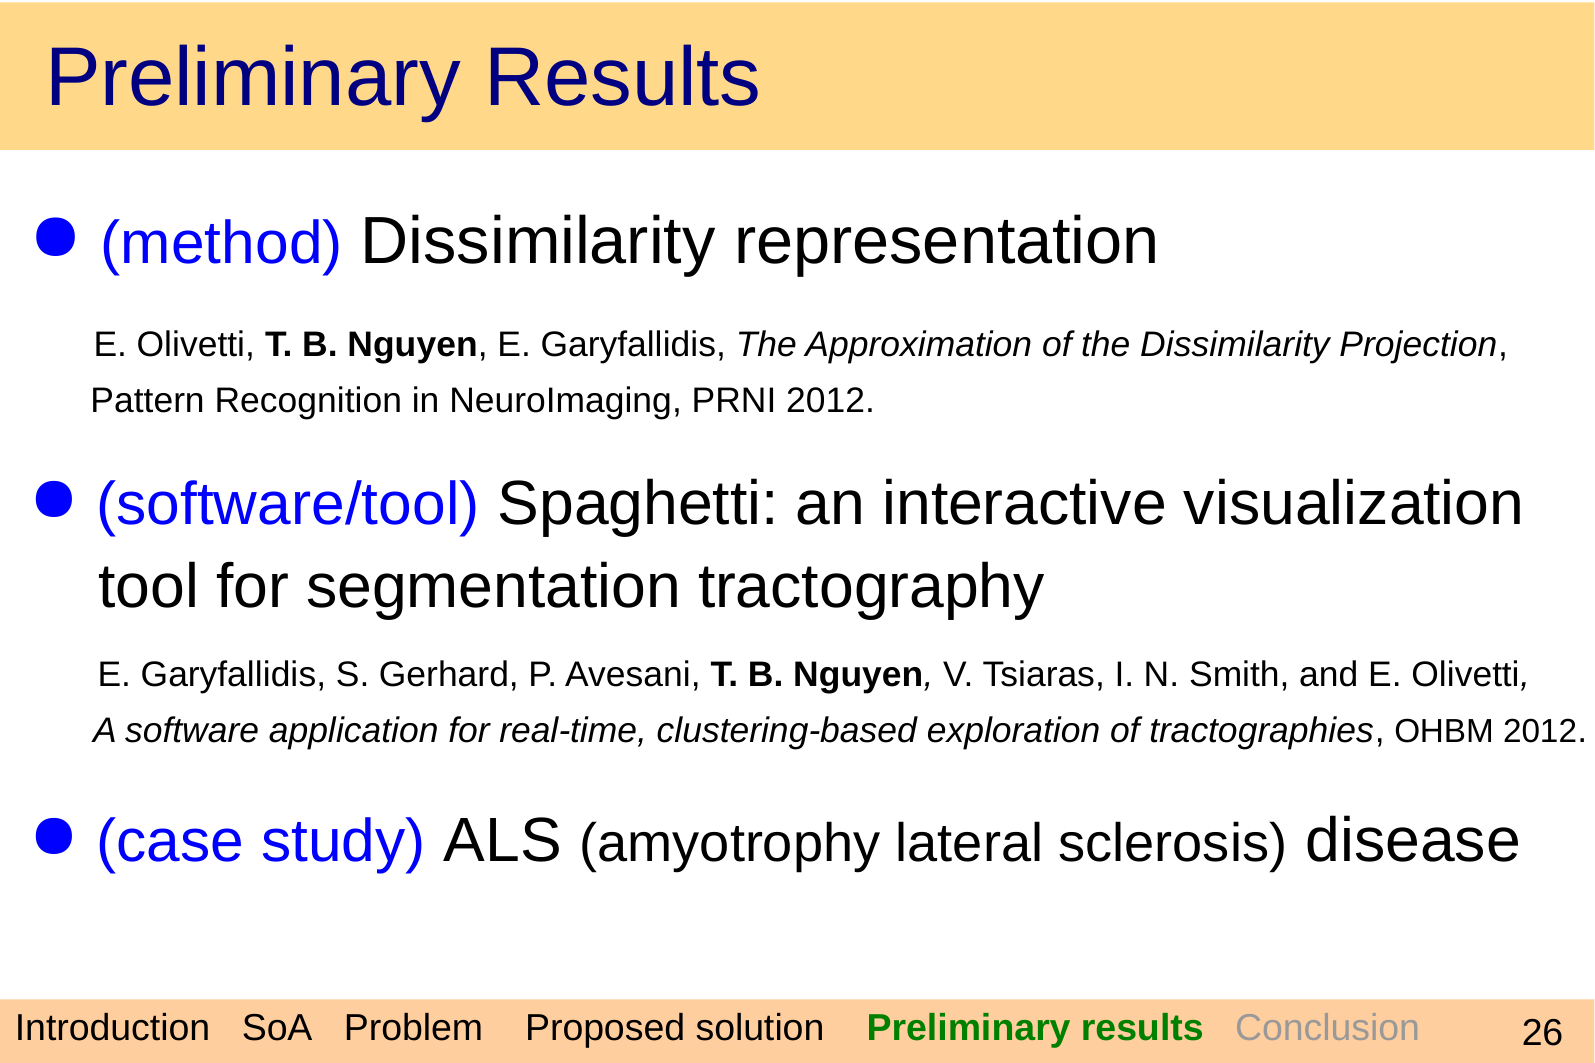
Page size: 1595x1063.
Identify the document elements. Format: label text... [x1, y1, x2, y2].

title Preliminary Results [0, 2, 1595, 150]
list E. Garyfallidis, S. Gerhard, P. Avesani, T. B. Nguyen, V. Tsiaras, I. N. Smith, and E. Olivetti, A software application for real-time, clustering-based exploration of tractographies, OHBM 2012. [90, 637, 1595, 750]
list (method) Dissimilarity representation (software/tool) Spaghetti: an interactive visualization tool for segmentation tractography (case study) ALS (amyotrophy lateral sclerosis) disease [29, 195, 1576, 886]
list E. Olivetti, T. B. Nguyen, E. Garyfallidis, The Approximation of the Dissimilarity Projection, Pattern Recognition in NeuroImaging, PRNI 2012. [80, 307, 1552, 421]
text_box <number> [1377, 1003, 1579, 1063]
text_box Introduction SoA Problem Proposed solution Preliminary results Conclusion [0, 999, 1595, 1063]
